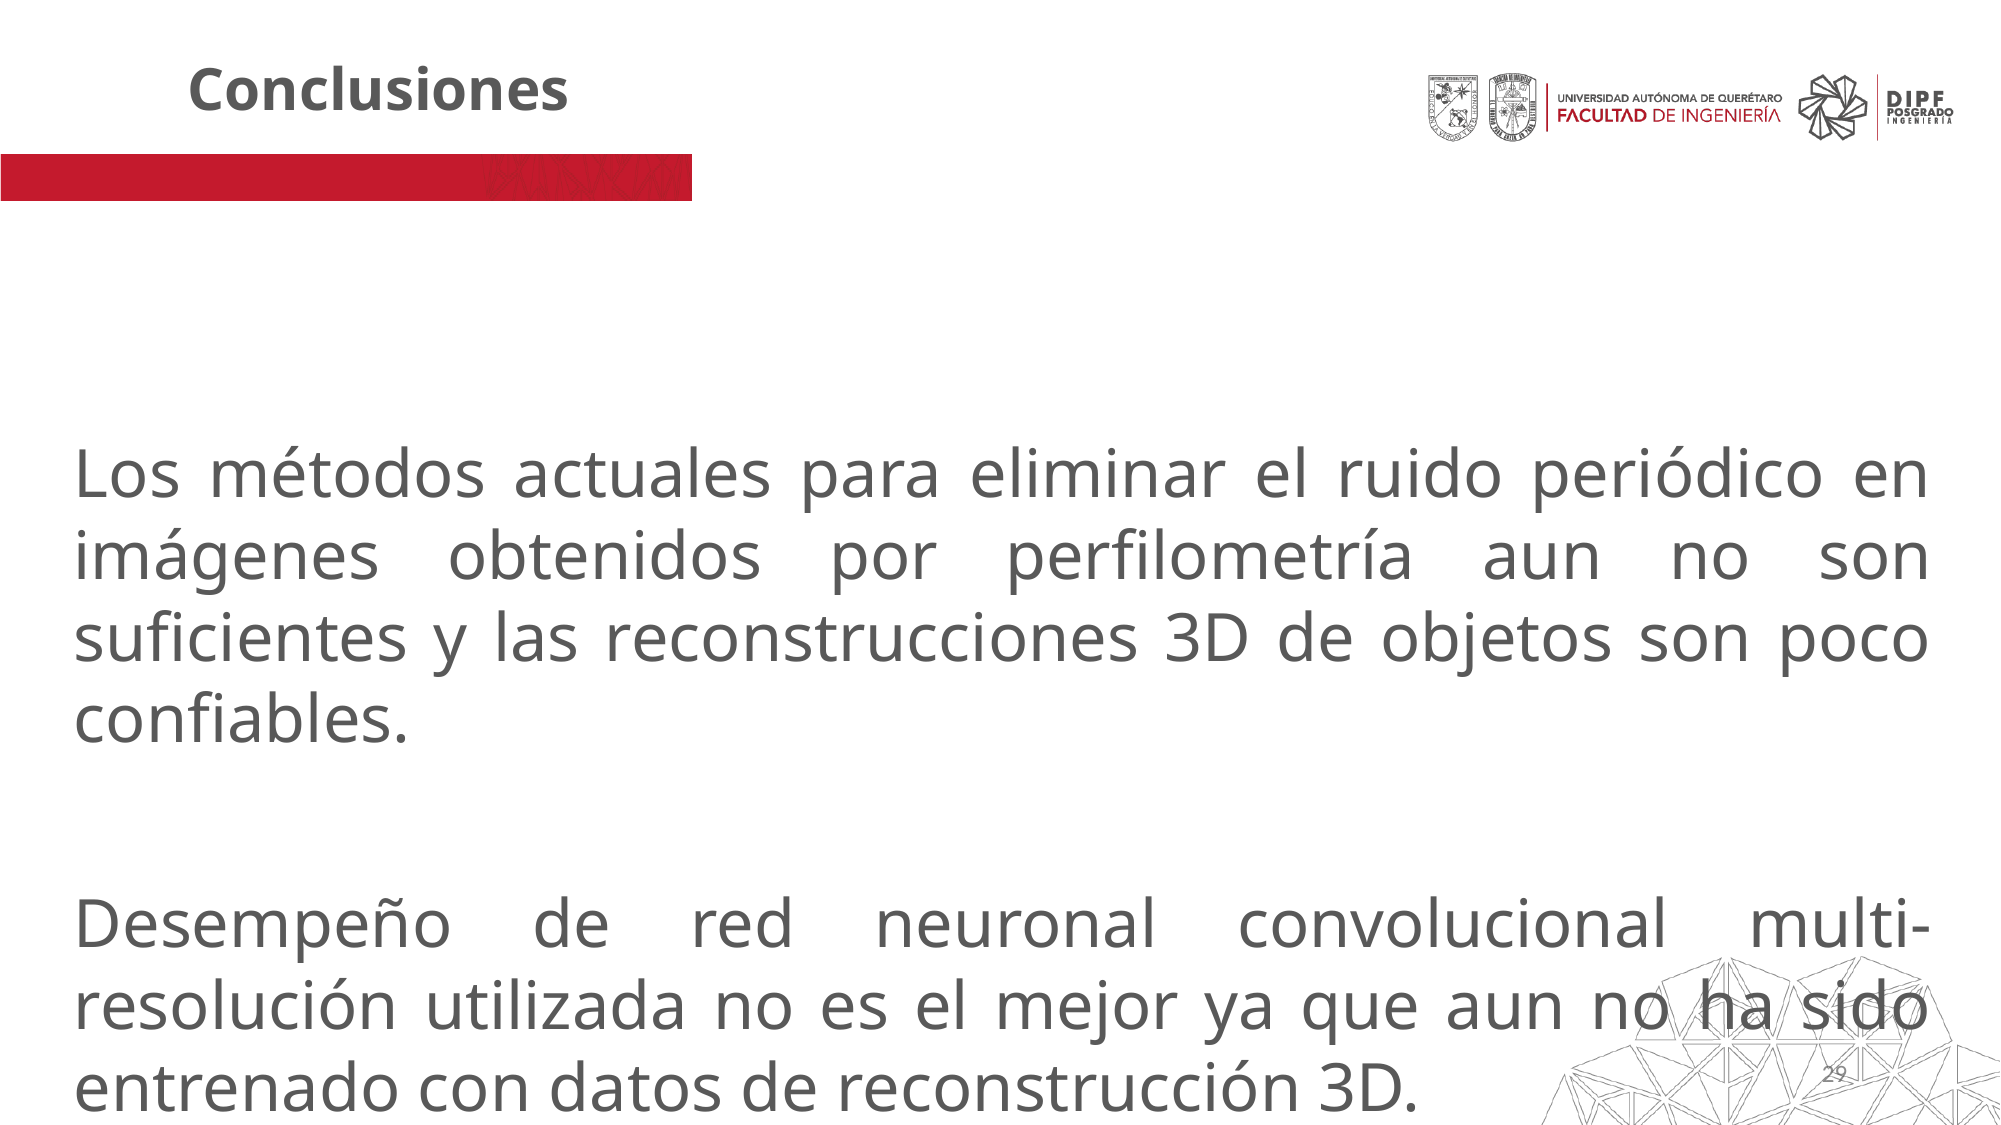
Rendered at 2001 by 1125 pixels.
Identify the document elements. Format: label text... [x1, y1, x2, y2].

picture [0, 154, 692, 201]
text_box Los métodos actuales para eliminar el ruido periódico en imágenes obtenidos por perfilometría aun no son suficientes y las reconstrucciones 3D de objetos son poco confiables. Desempeño de red neuronal convolucional multi-resolución utilizada no es el mejor ya que aun no ha sido entrenado con datos de reconstrucción 3D. [59, 425, 1949, 903]
picture [1521, 945, 2000, 1125]
text_box Conclusiones [66, 14, 692, 154]
picture [1422, 66, 1959, 160]
